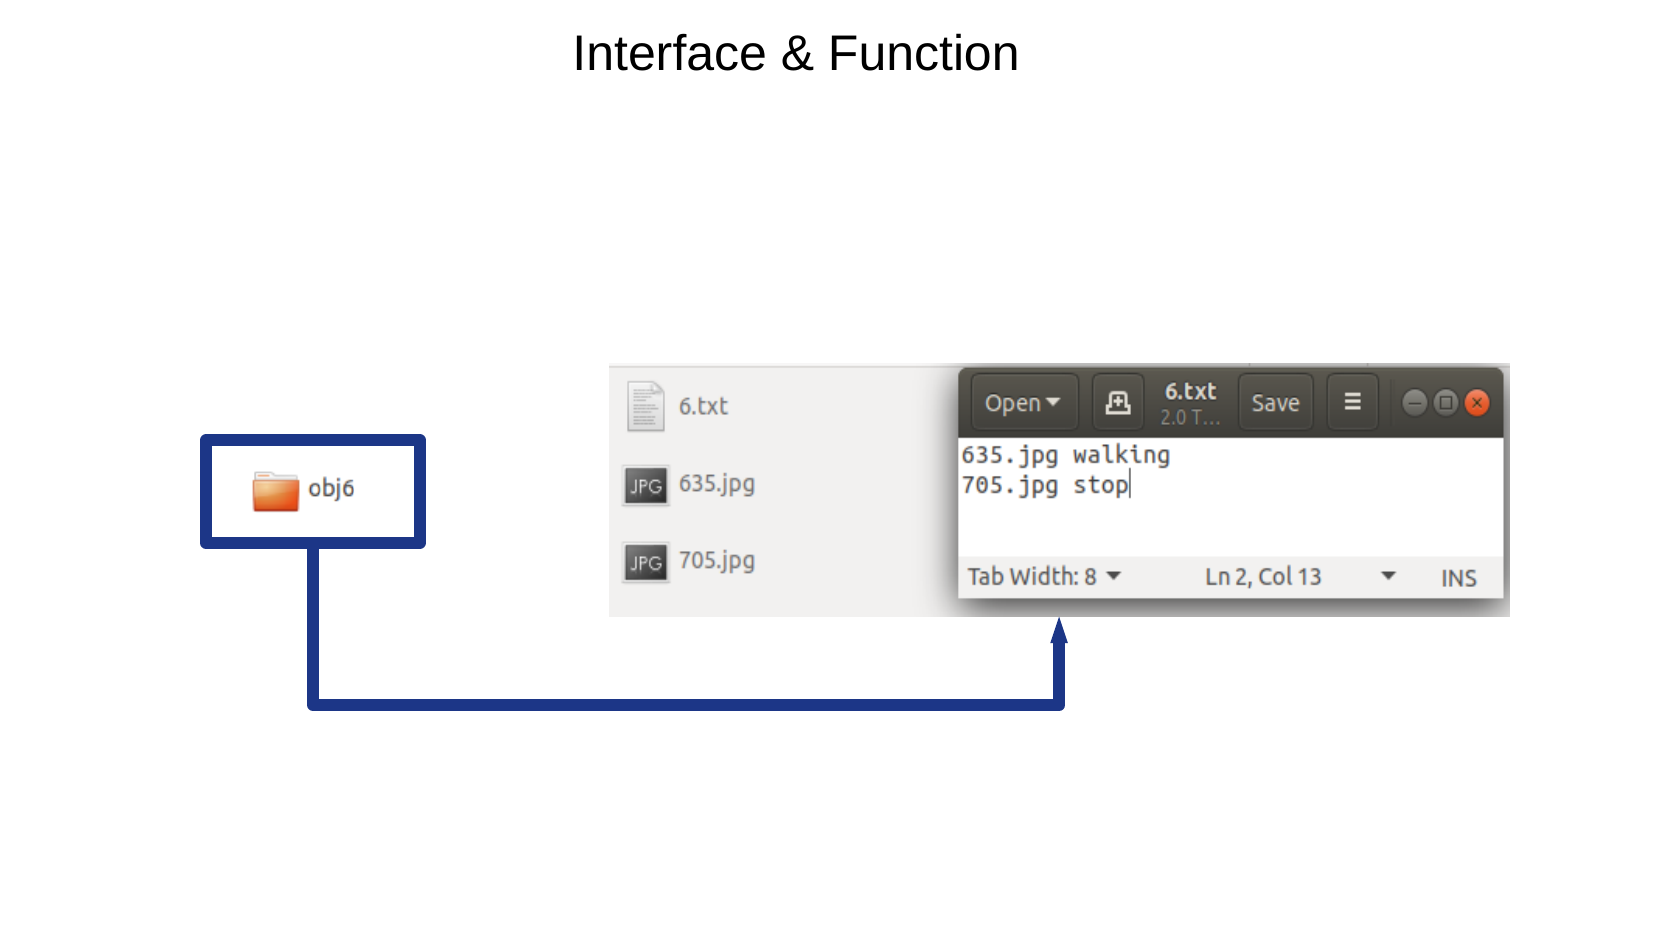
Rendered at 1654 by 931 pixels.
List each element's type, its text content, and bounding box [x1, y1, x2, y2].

title [82, 37, 1571, 193]
text_box Interface & Function [557, 17, 1041, 94]
picture [426, 363, 1510, 617]
picture [235, 449, 414, 537]
